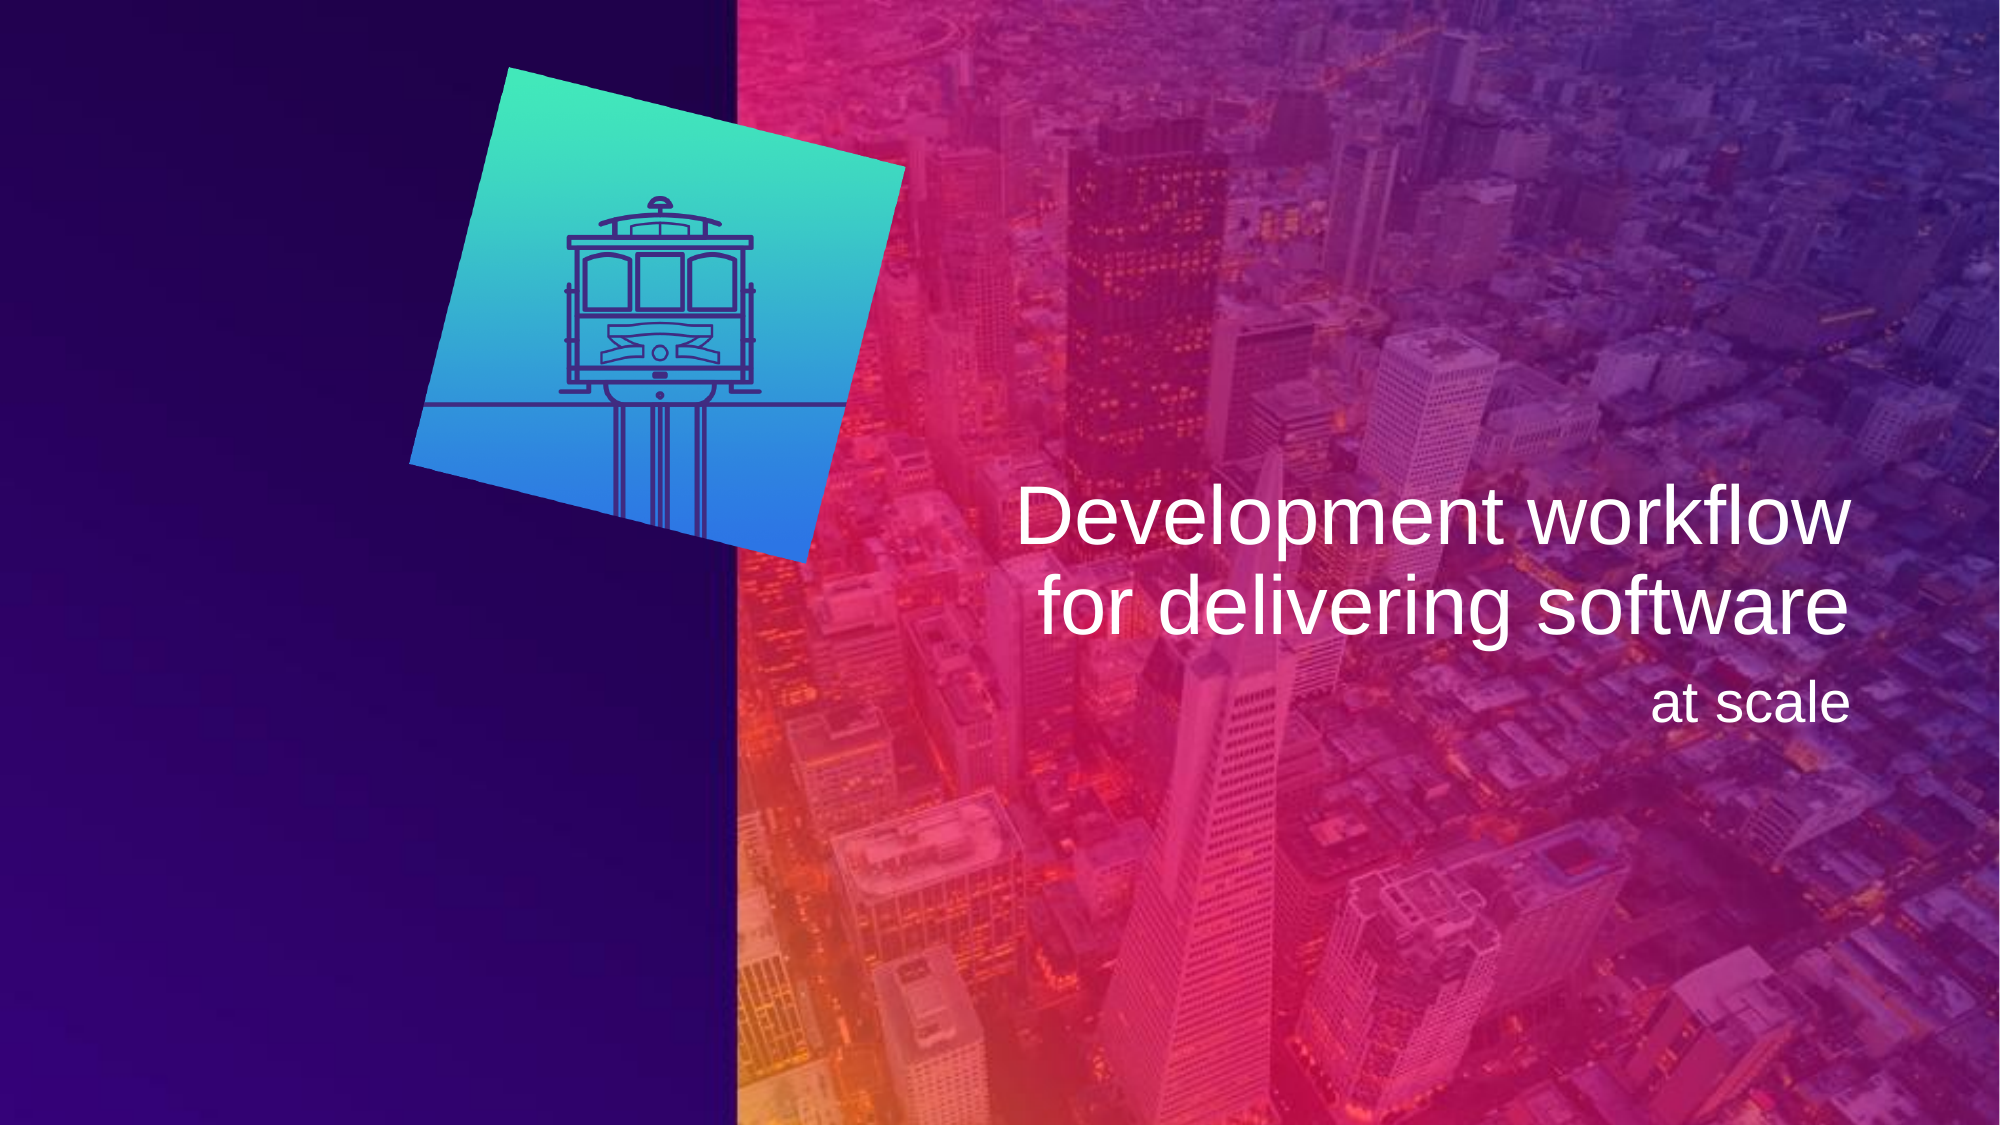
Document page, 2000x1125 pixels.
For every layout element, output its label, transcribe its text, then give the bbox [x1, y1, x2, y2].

title Development workflow for delivering software [904, 465, 1852, 660]
picture [0, 0, 2000, 1125]
list at scale [904, 664, 1852, 756]
